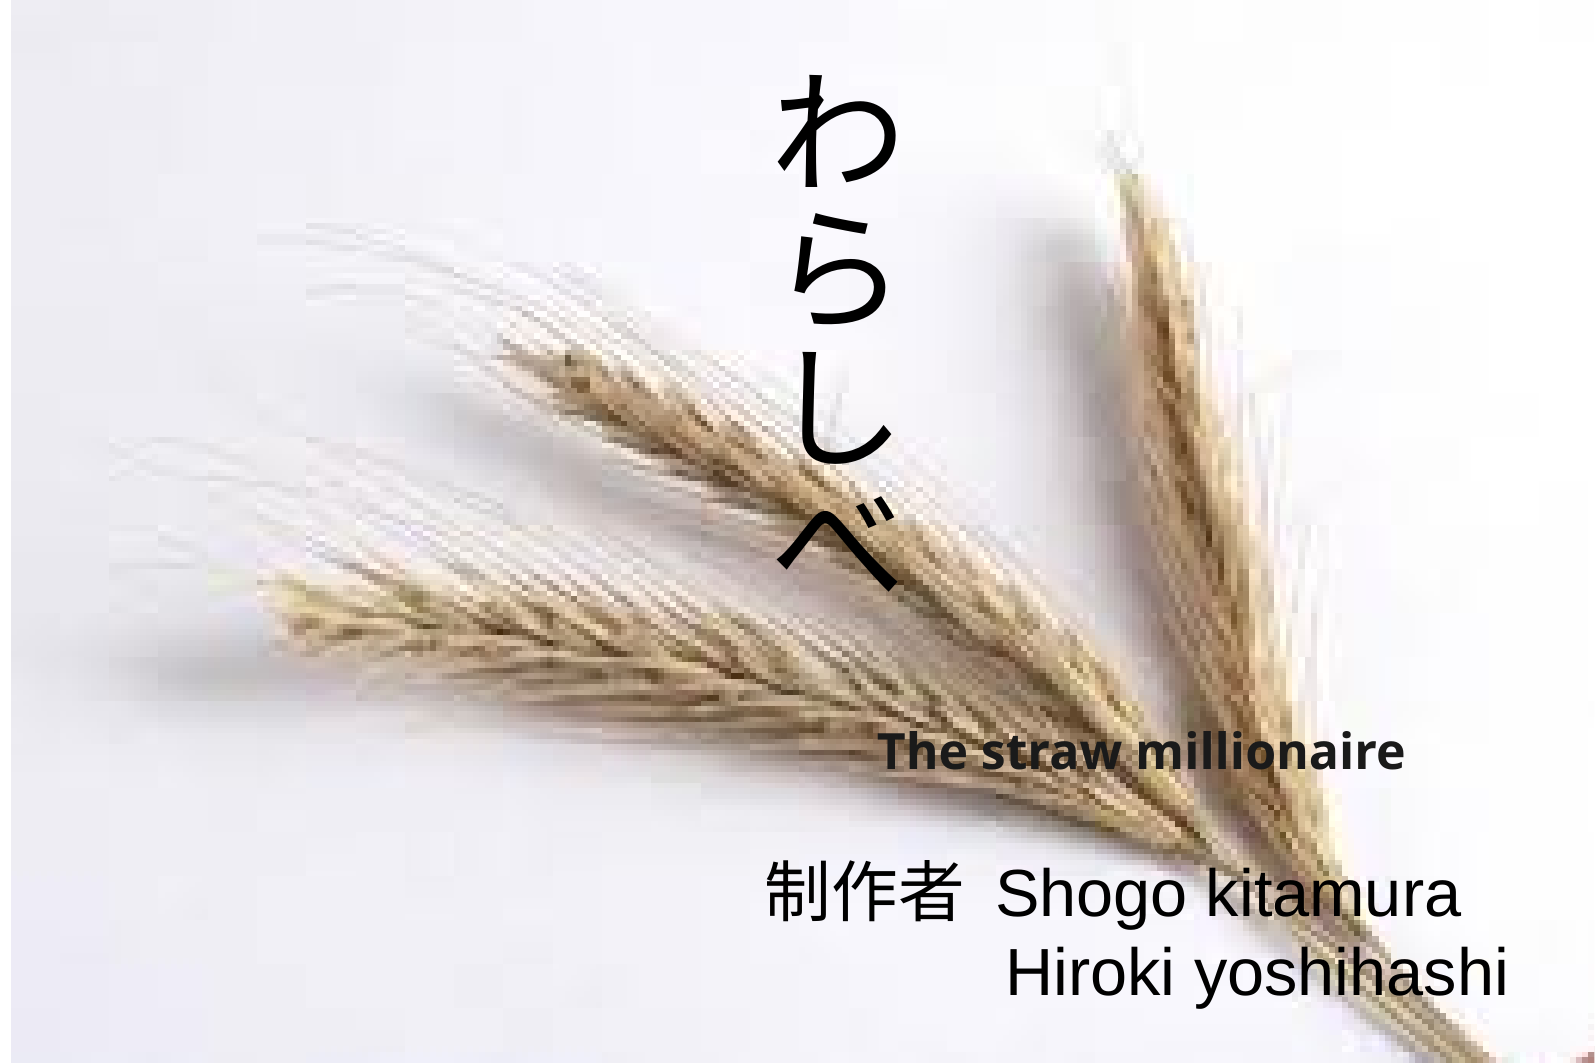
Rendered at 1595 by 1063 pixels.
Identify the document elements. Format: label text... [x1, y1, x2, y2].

subtitle 制作者 Shogo kitamura Hiroki yoshihashi [764, 791, 1595, 1058]
text_box わらしべ [696, 47, 945, 674]
text_box The straw millionaire [862, 708, 1453, 791]
picture [11, 0, 1595, 1063]
